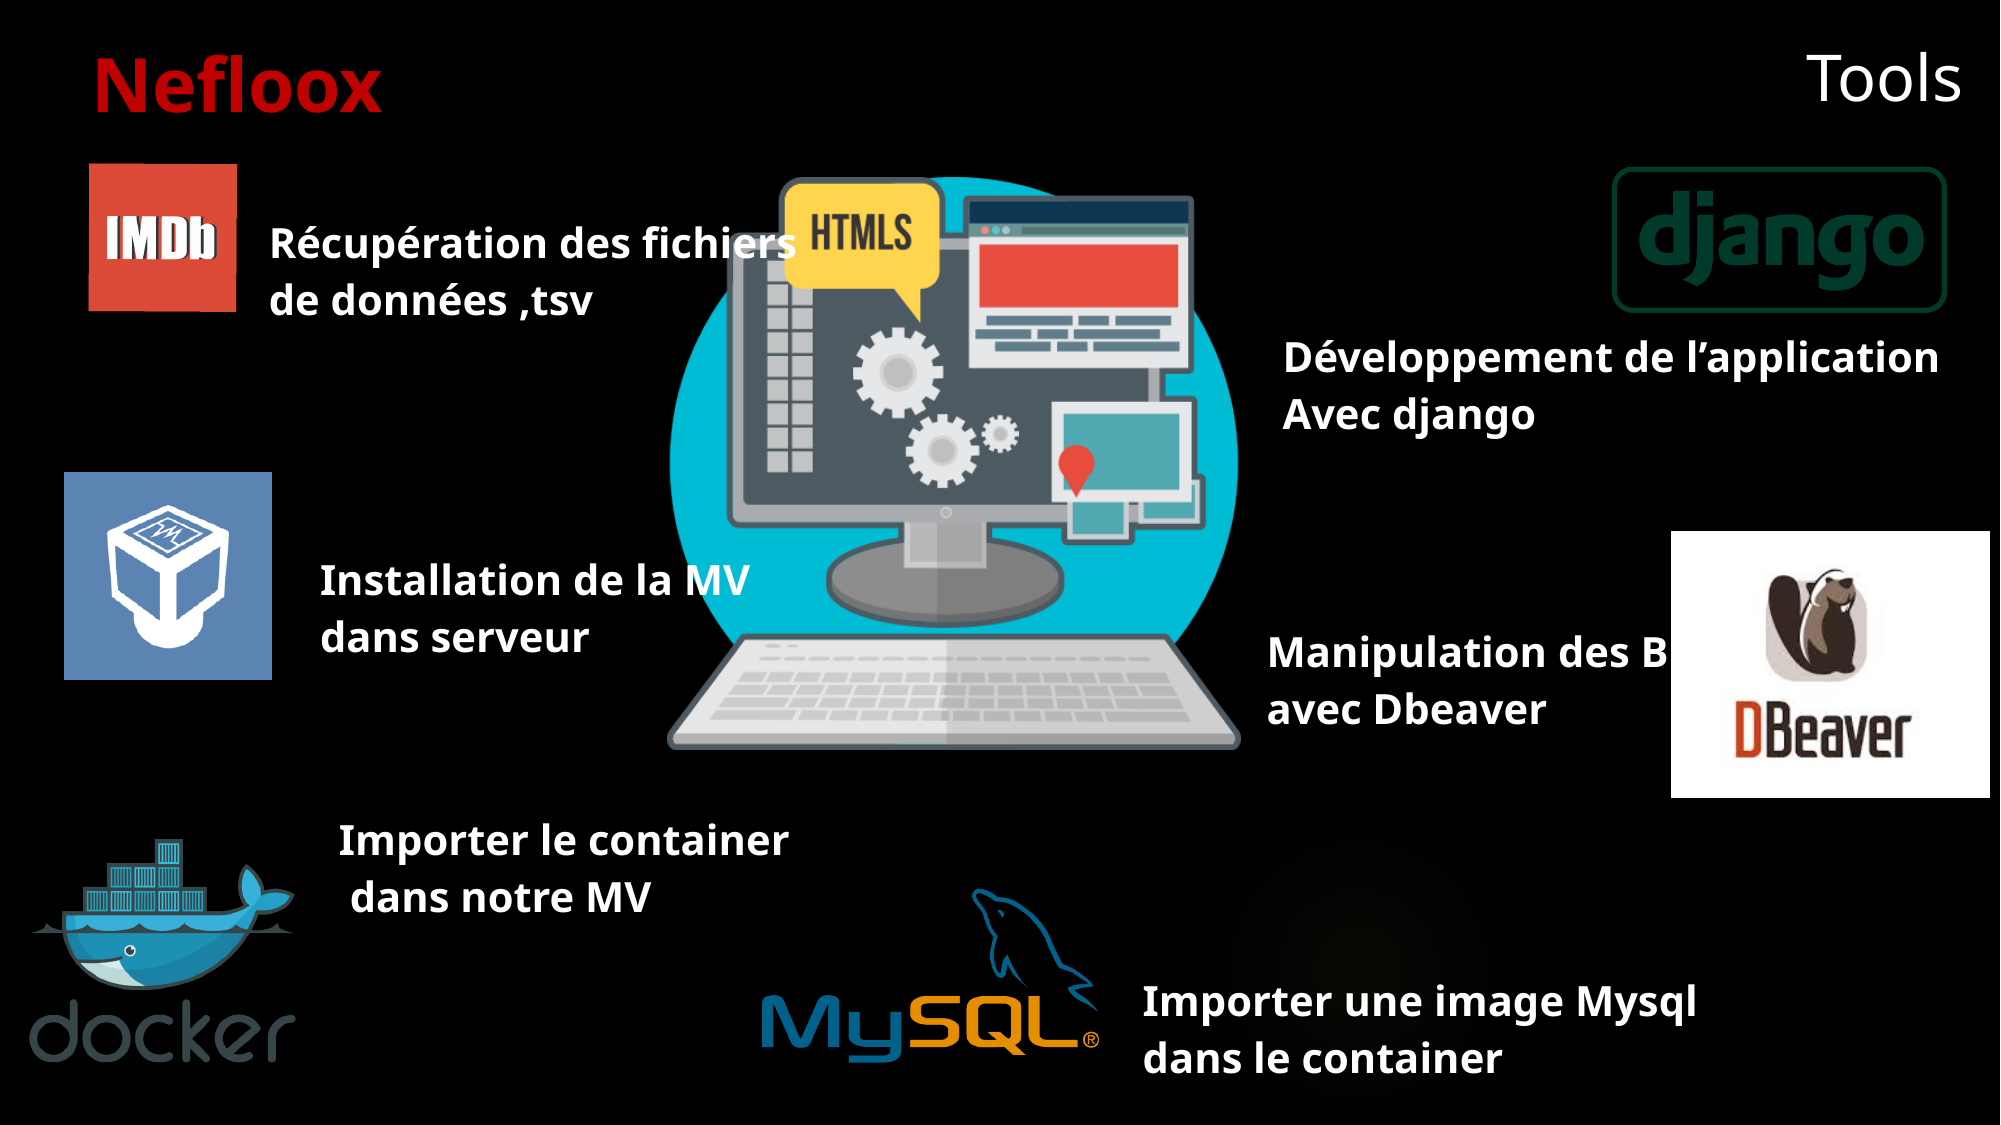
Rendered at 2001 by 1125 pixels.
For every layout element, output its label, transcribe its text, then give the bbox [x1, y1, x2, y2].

text_box Installation de la MV dans serveur [305, 543, 690, 684]
text_box Nefloox [76, 25, 443, 128]
picture [29, 839, 296, 1063]
picture [88, 163, 237, 312]
picture [1671, 531, 1990, 798]
picture [64, 472, 272, 680]
text_box Récupération des fichiers de données ,tsv [253, 206, 723, 347]
picture [1609, 68, 1949, 408]
text_box Importer le container dans notre MV [324, 803, 711, 944]
text_box Importer une image Mysql dans le container [1127, 964, 1612, 1125]
picture [762, 888, 1099, 1063]
text_box Développement de l’application Avec django [1267, 320, 1843, 502]
text_box Manipulation des BDD avec Dbeaver [1251, 615, 1668, 798]
text_box Tools [1315, 29, 1979, 123]
picture [667, 177, 1241, 750]
